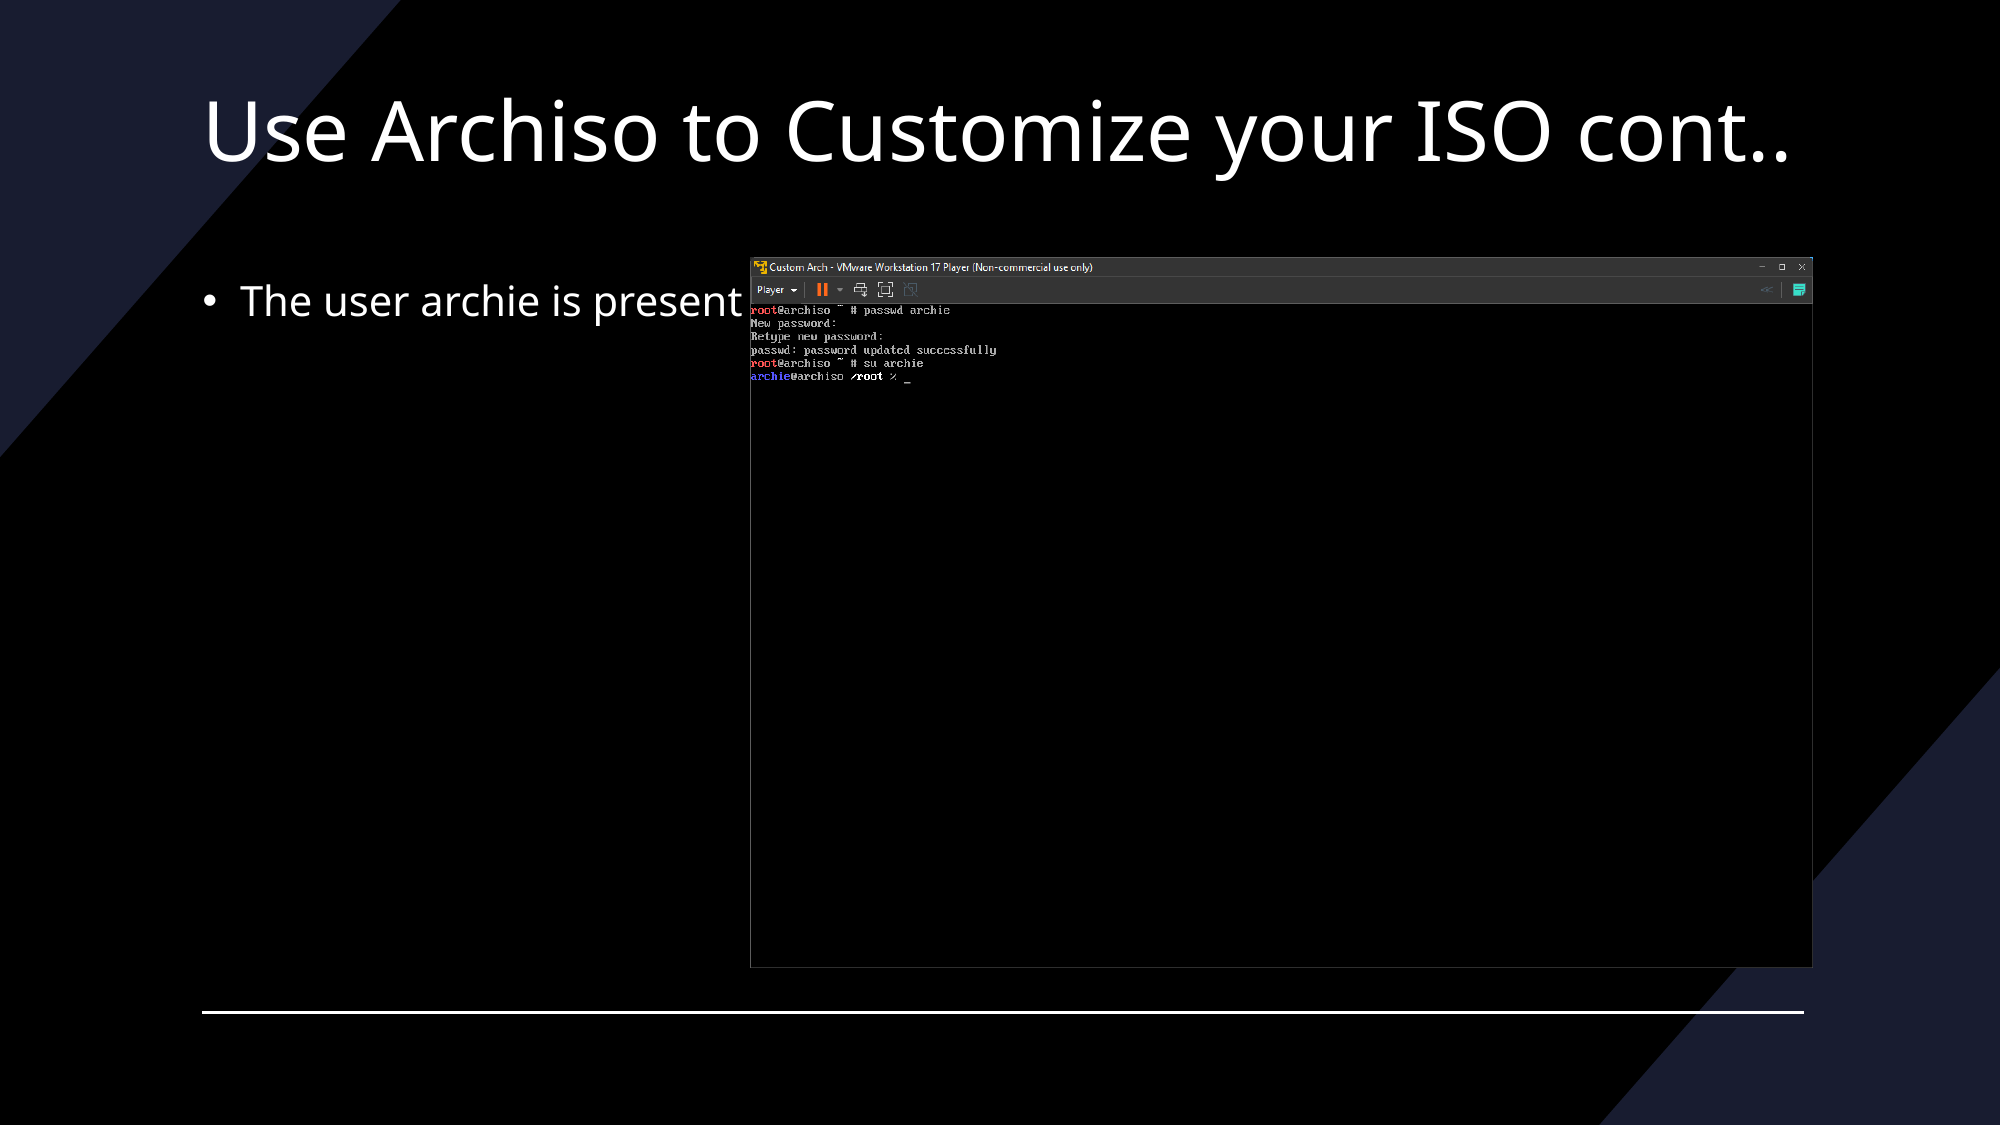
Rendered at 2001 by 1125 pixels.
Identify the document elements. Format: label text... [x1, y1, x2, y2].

title Use Archiso to Customize your ISO cont.. [187, 16, 1813, 241]
picture [750, 257, 1813, 968]
list The user archie is present [187, 257, 750, 840]
